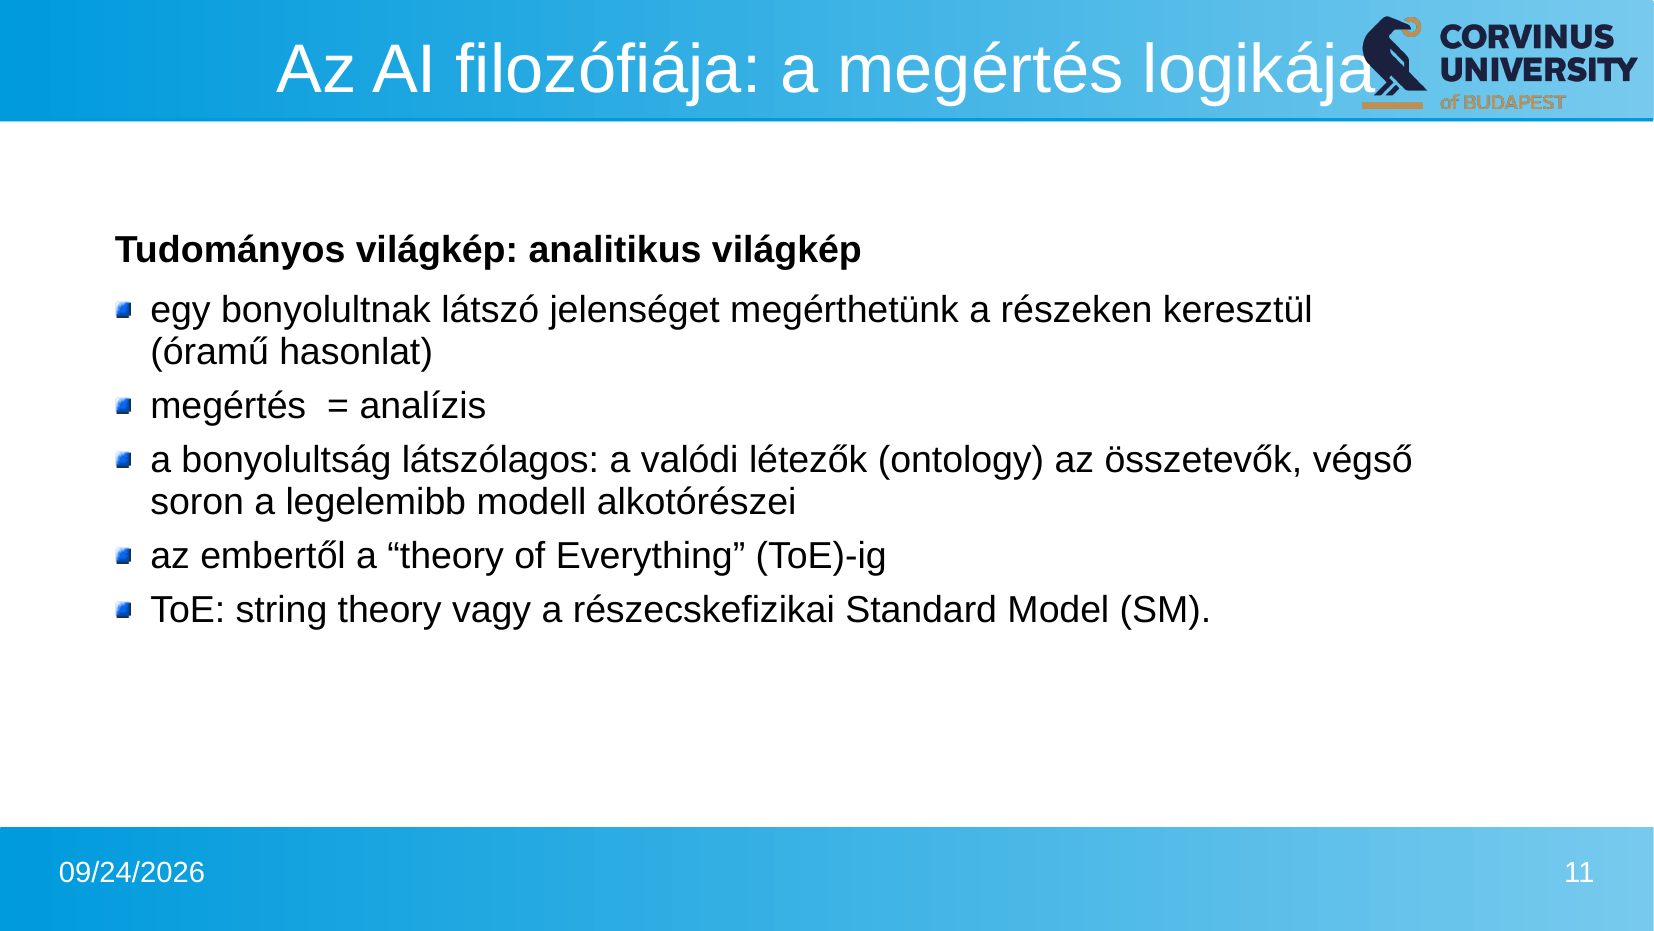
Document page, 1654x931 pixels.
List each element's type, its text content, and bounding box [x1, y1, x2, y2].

text_box Tudományos világkép: analitikus világkép egy bonyolultnak látszó jelenséget megérthetünk a részeken keresztül (óramű hasonlat) megértés = analízis a bonyolultság látszólagos: a valódi létezők (ontology) az összetevők, végső soron a legelemibb modell alkotórészei az embertől a “theory of Everything” (ToE)-ig ToE: string theory vagy a részecskefizikai Standard Model (SM). [100, 220, 1429, 638]
picture [1362, 16, 1638, 109]
title Az AI filozófiája: a megértés logikája [59, 29, 1362, 108]
